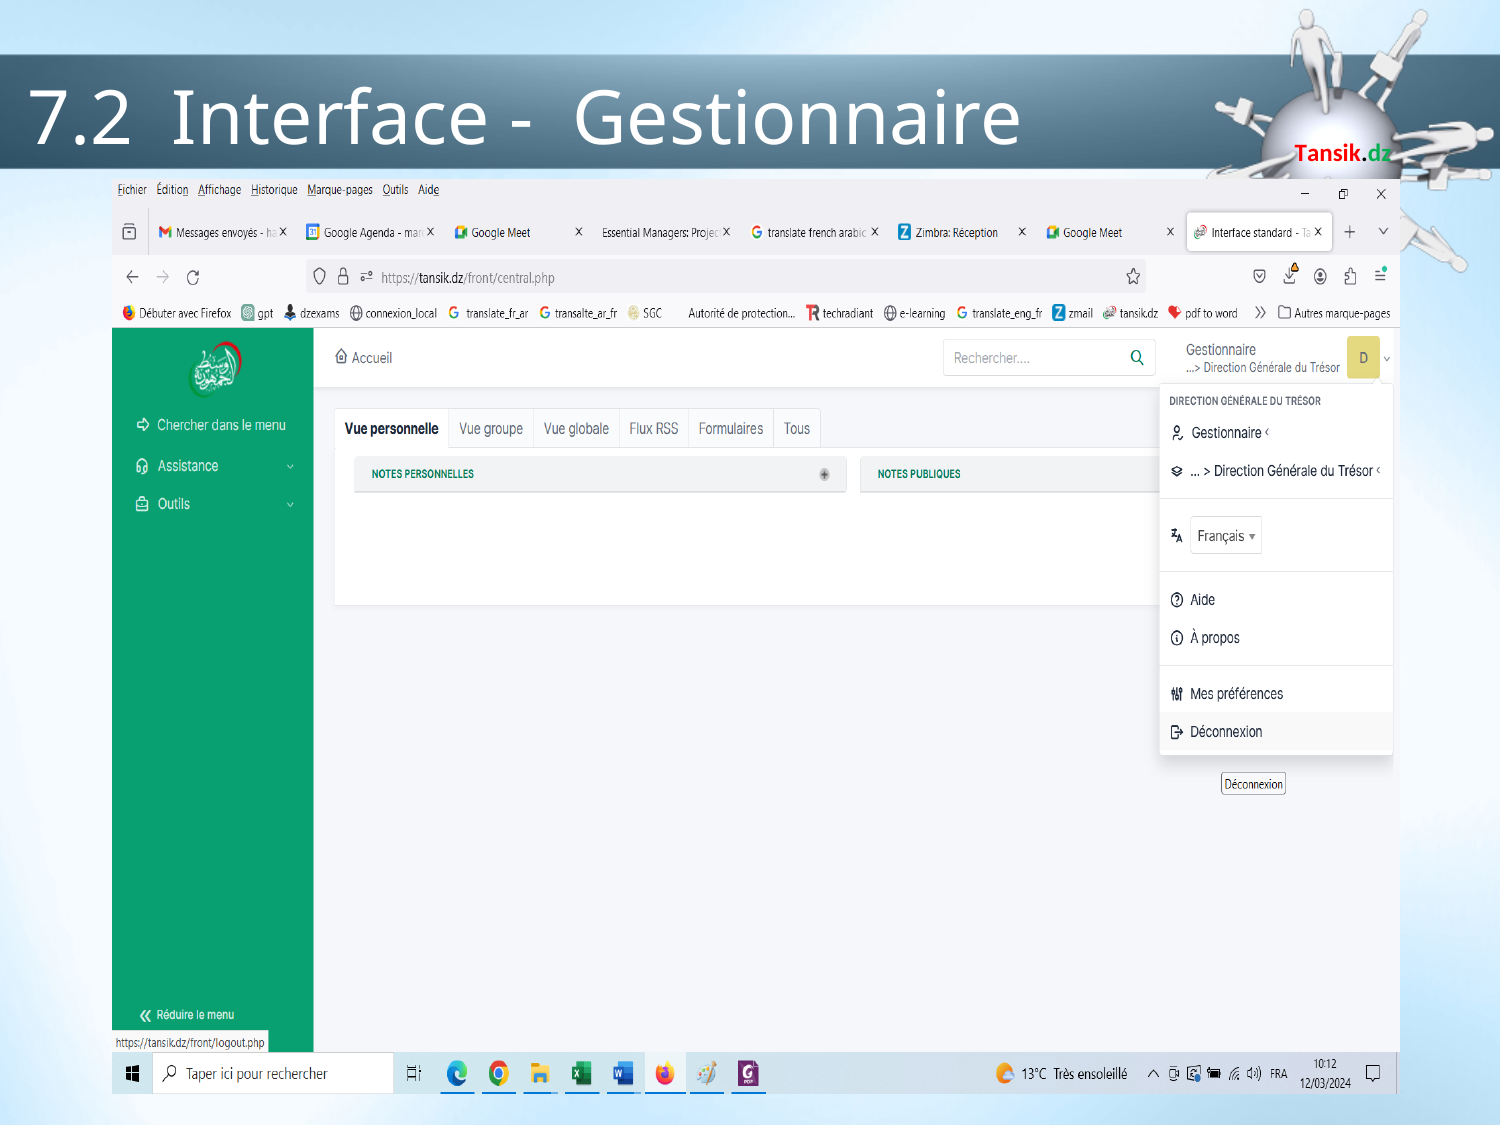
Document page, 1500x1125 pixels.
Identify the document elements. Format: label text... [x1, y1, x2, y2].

text_box Tansik.dz [1279, 128, 1422, 185]
title 7.2 Interface - Gestionnaire [11, 55, 1150, 173]
picture [112, 179, 1500, 1095]
